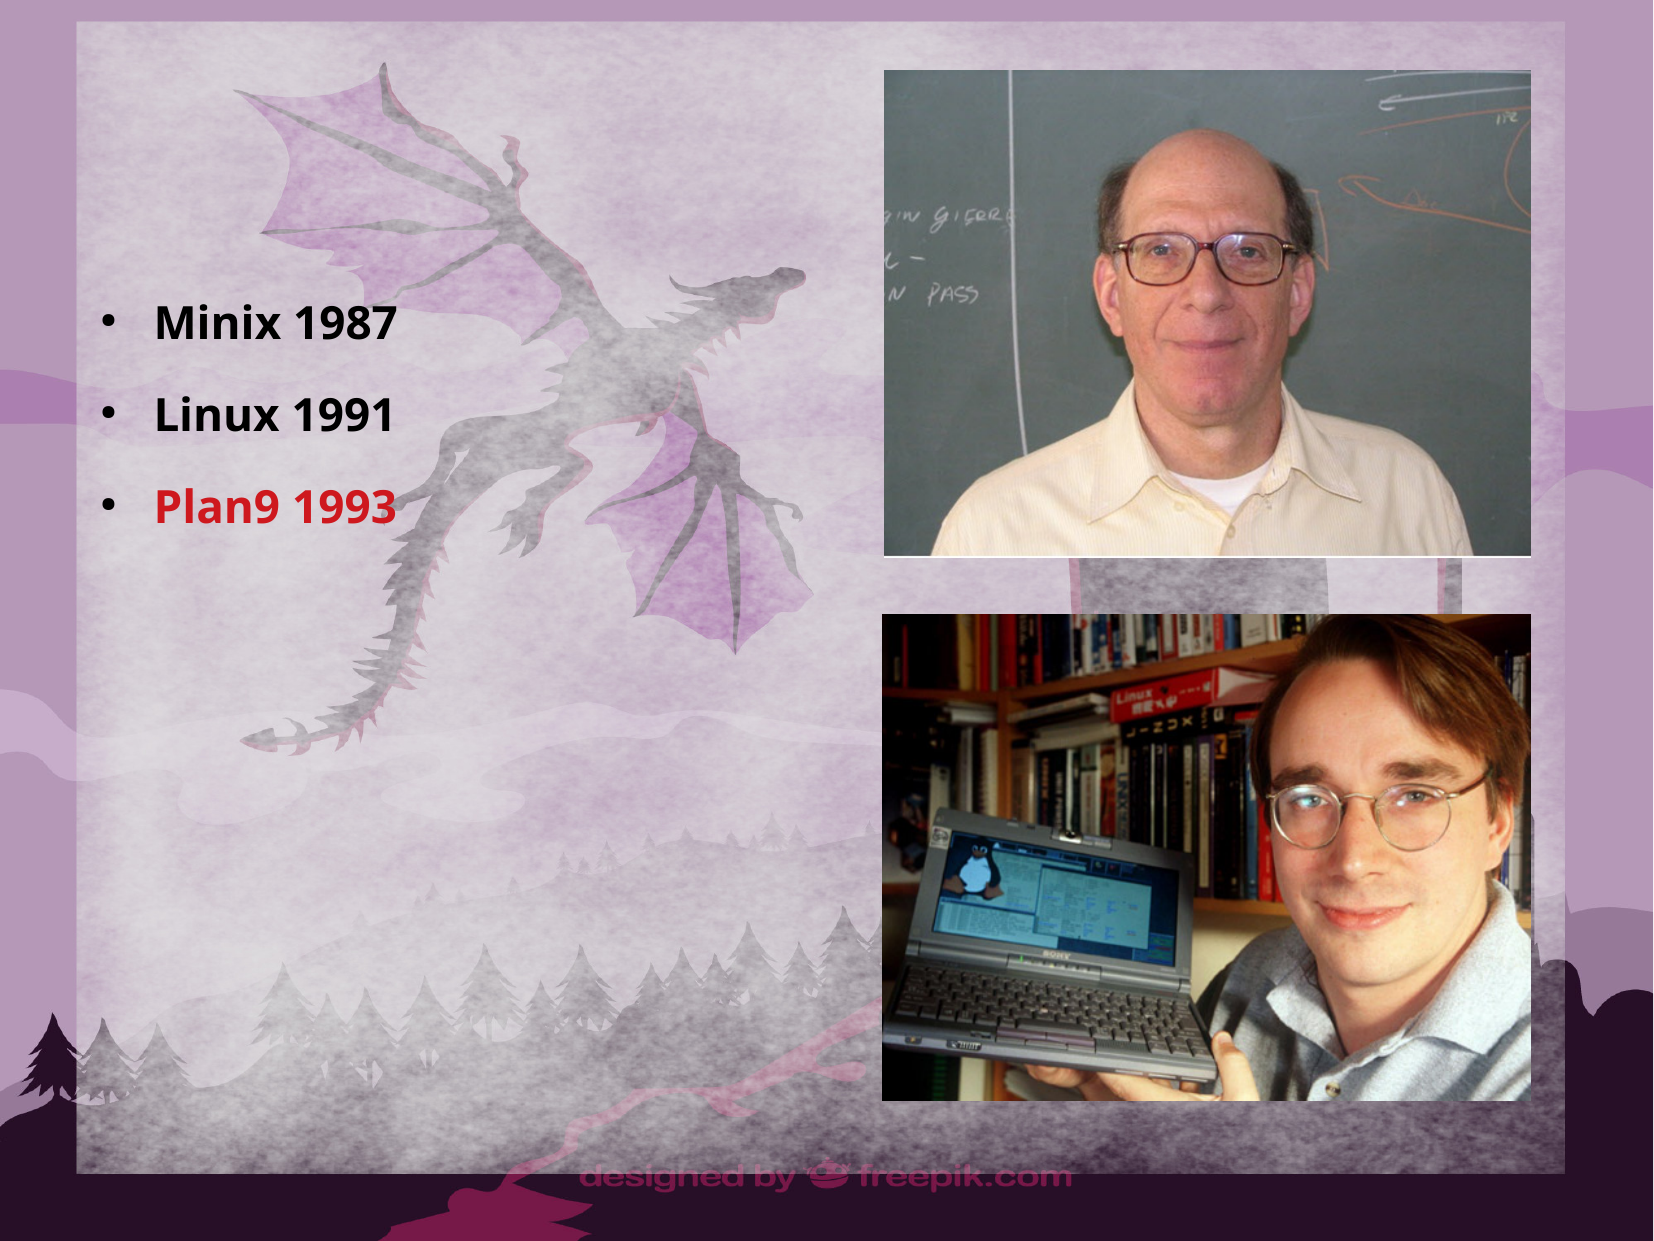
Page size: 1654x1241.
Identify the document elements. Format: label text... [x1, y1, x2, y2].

list Minix 1987 Linux 1991 Plan9 1993 [82, 290, 1571, 1010]
picture [0, 0, 1654, 1241]
